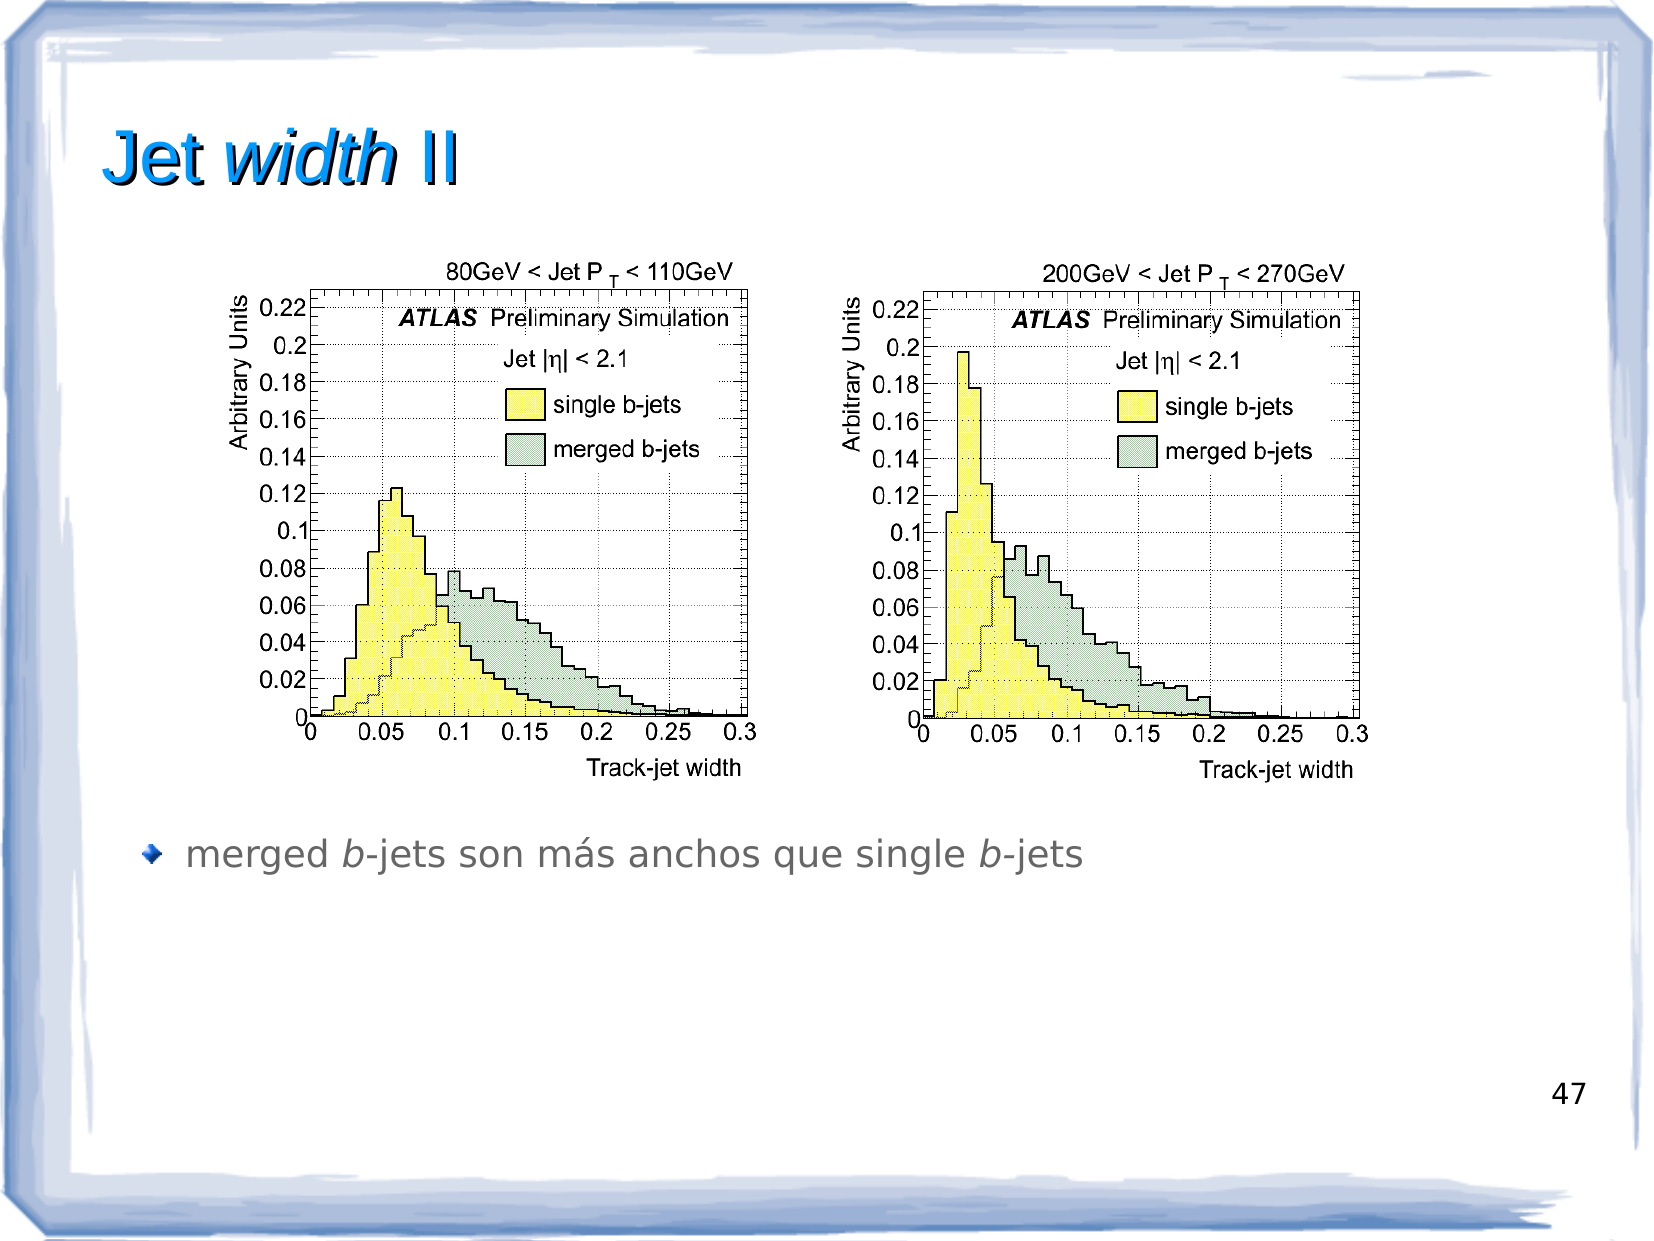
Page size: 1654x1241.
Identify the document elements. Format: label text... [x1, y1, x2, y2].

text_box merged b-jets son más anchos que single b-jets [127, 825, 1483, 955]
picture [0, 0, 1654, 1241]
title Jet width II [101, 83, 1485, 230]
